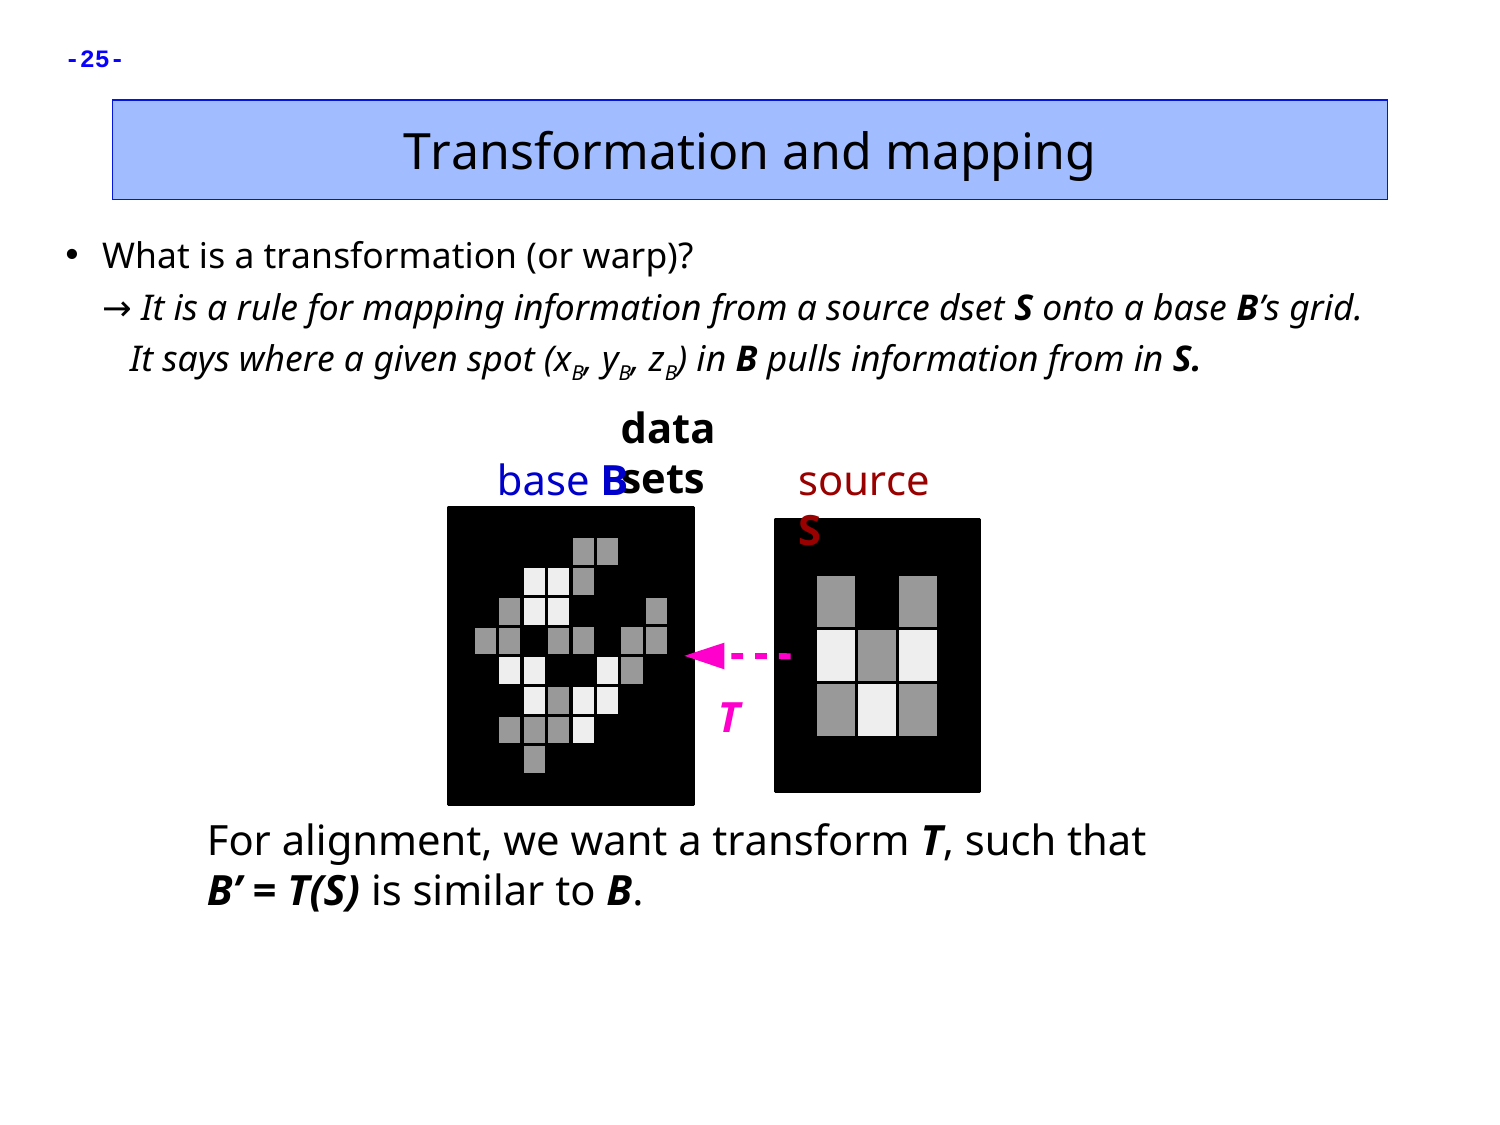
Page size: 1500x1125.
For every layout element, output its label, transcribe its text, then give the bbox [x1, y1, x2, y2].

text_box [448, 507, 694, 803]
text_box For alignment, we want a transform T, such that B’ = T(S) is similar to B. [189, 803, 1291, 1124]
text_box T [703, 683, 762, 749]
text_box Transformation and mapping [112, 99, 1388, 200]
text_box data sets [603, 391, 816, 463]
text_box [775, 519, 980, 792]
text_box What is a transformation (or warp)? → It is a rule for mapping information from a source dset S onto a base B’s grid. It says where a given spot (xB, yB, zB) in B pulls information from in S. [49, 226, 1458, 435]
text_box base B [479, 443, 657, 515]
text_box source S [780, 443, 974, 515]
